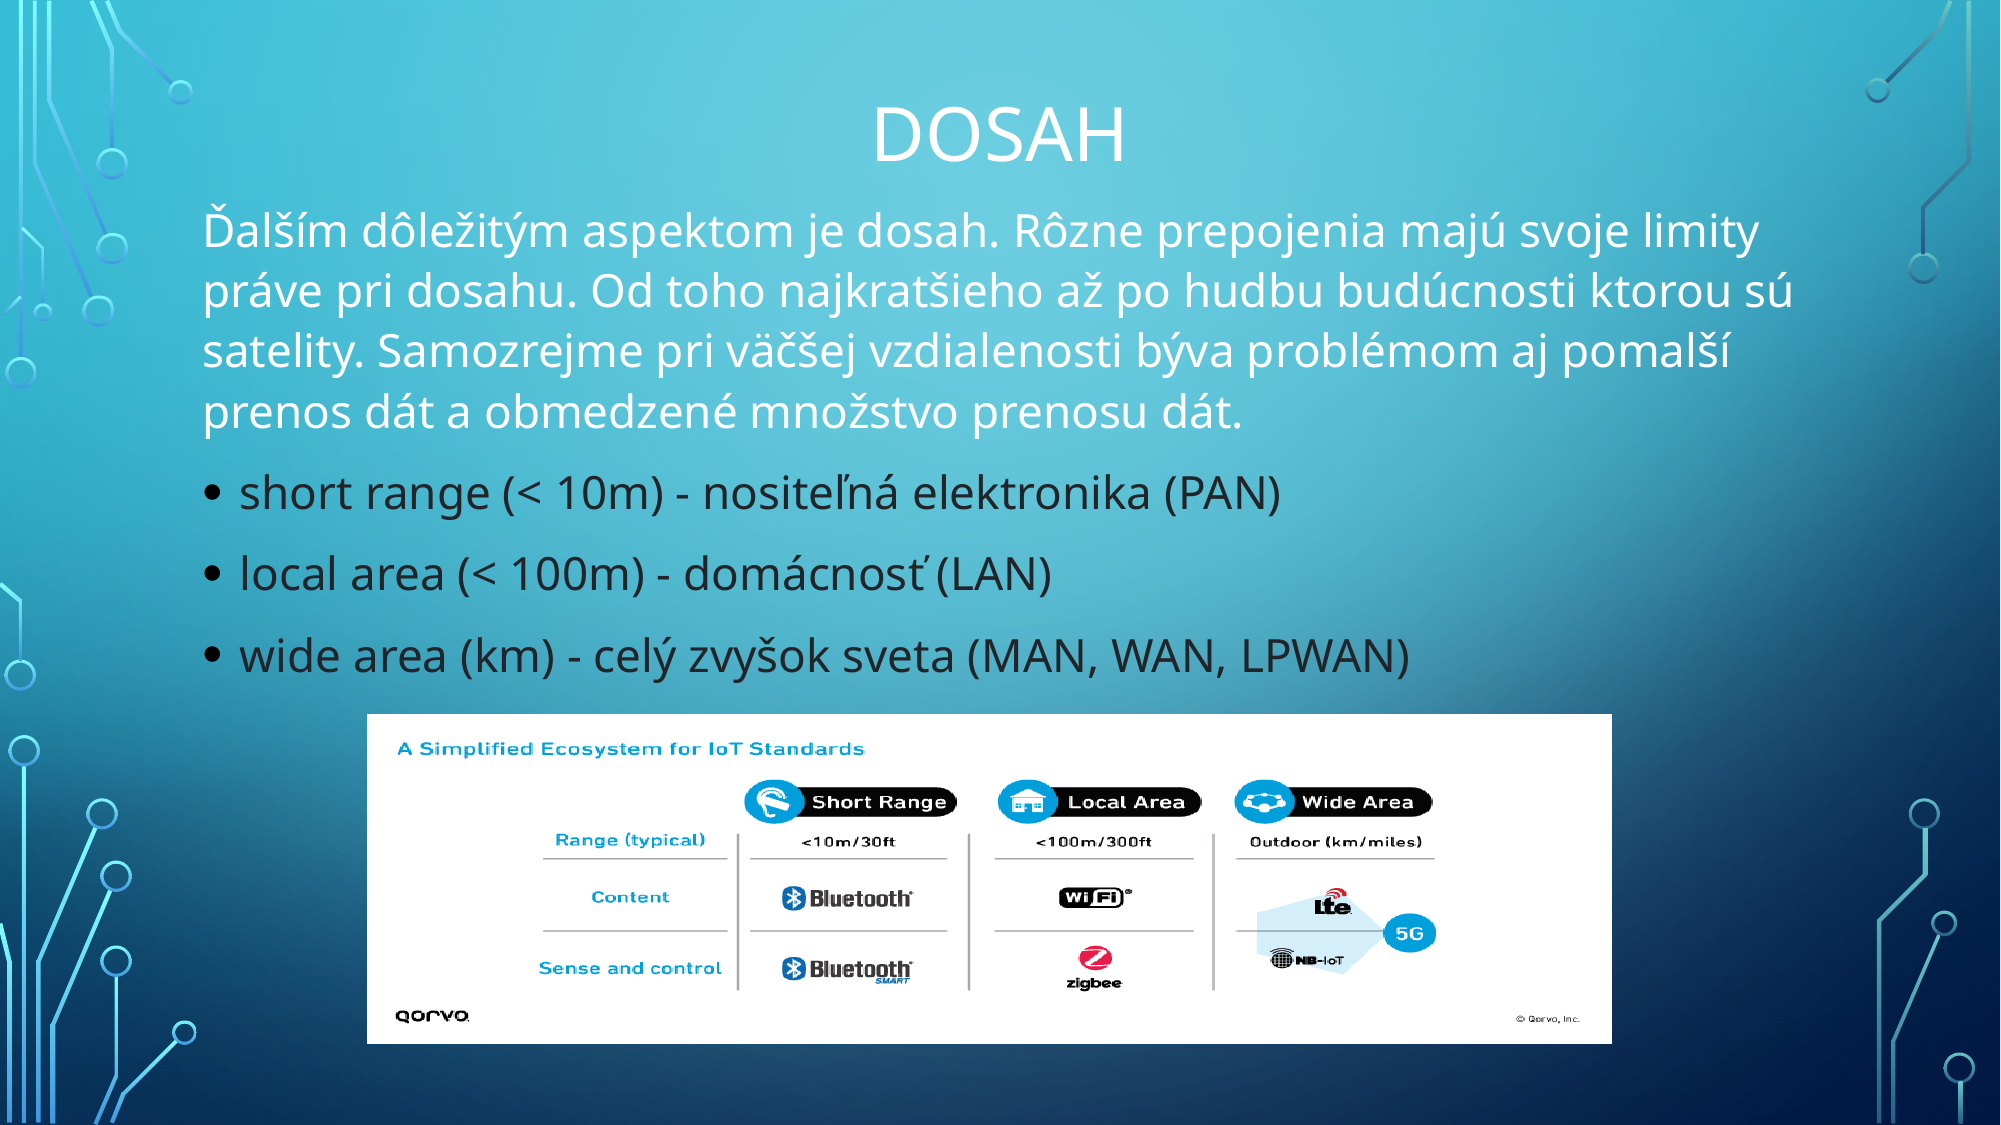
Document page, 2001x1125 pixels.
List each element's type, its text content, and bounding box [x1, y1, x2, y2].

list Ďalším dôležitým aspektom je dosah. Rôzne prepojenia majú svoje limity práve pri dosahu. Od toho najkratšieho až po hudbu budúcnosti ktorou sú satelity. Samozrejme pri väčšej vzdialenosti býva problémom aj pomalší prenos dát a obmedzené množstvo prenosu dát. short range (< 10m) - nositeľná elektronika (PAN) local area (< 100m) - domácnosť (LAN) wide area (km) - celý zvyšok sveta (MAN, WAN, LPWAN) [187, 188, 1813, 715]
picture [367, 715, 1612, 1044]
title Dosah [187, 61, 1813, 188]
